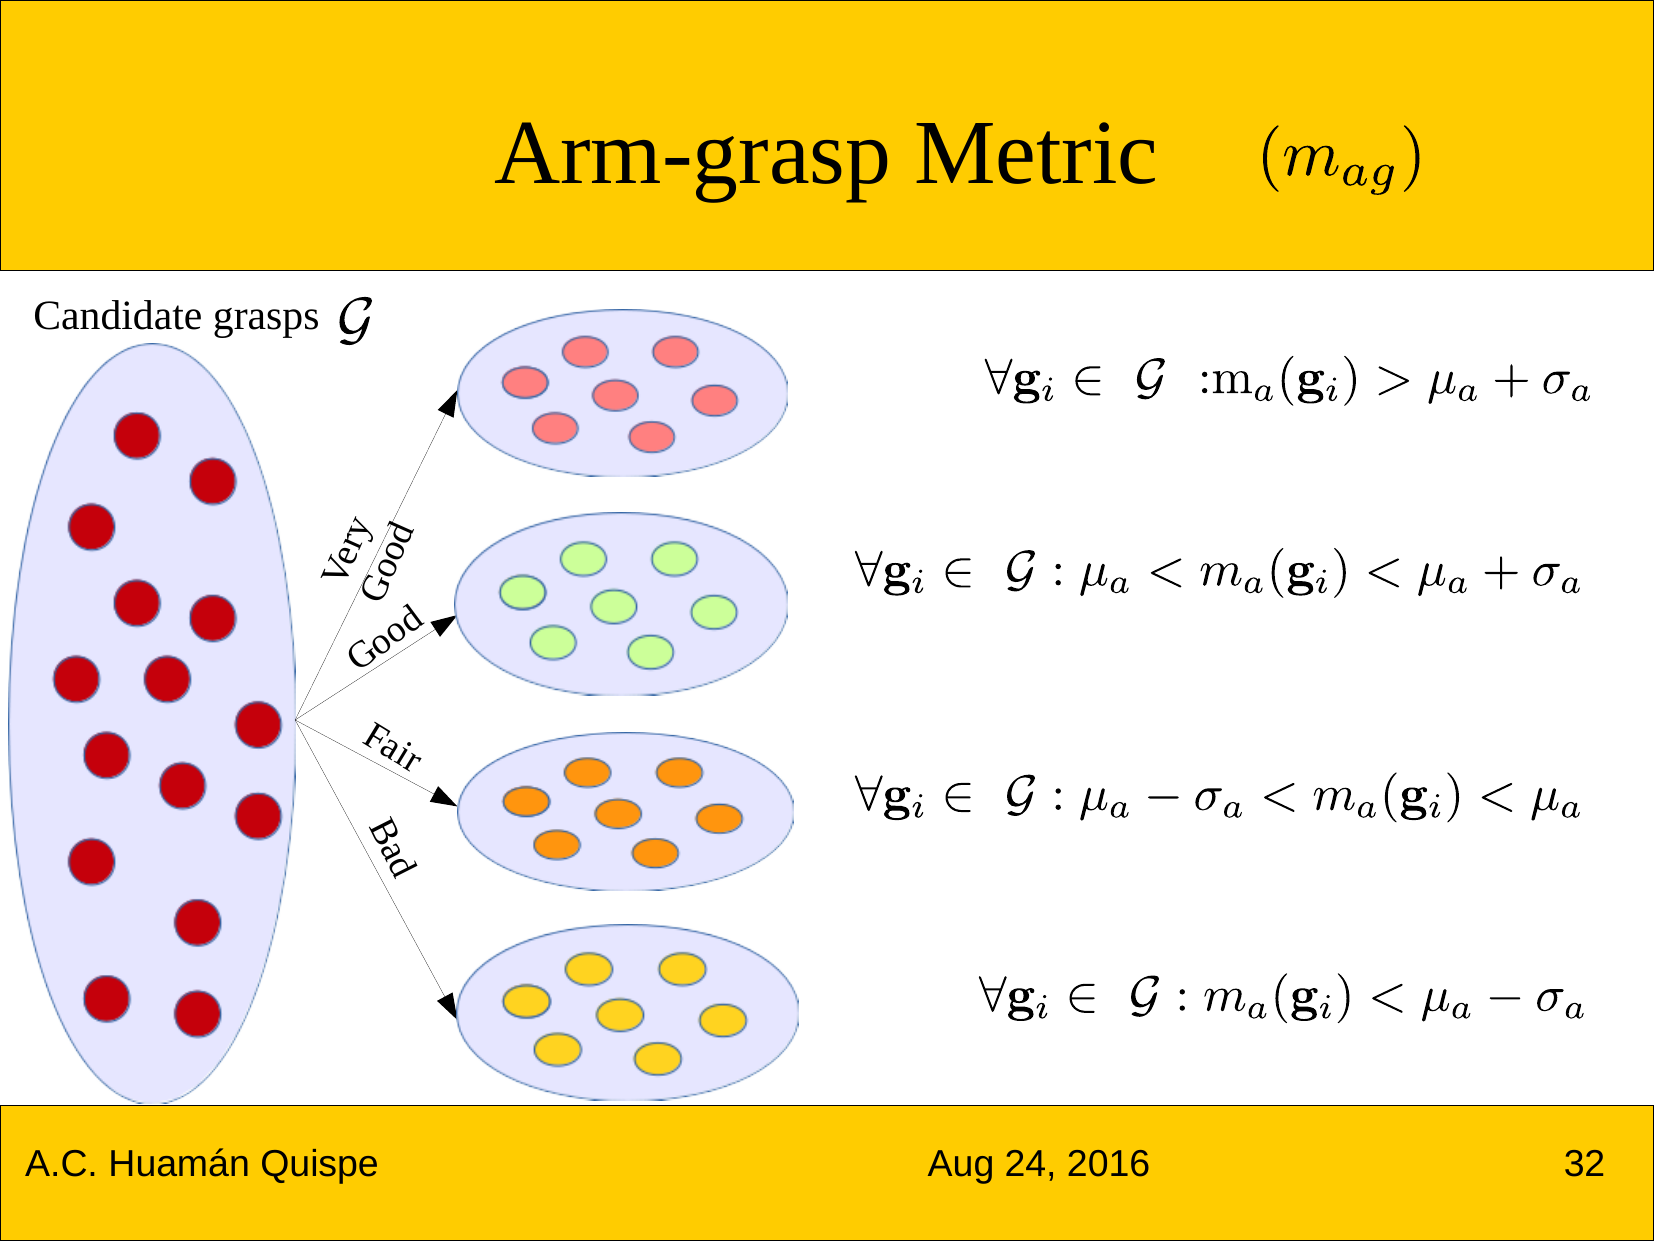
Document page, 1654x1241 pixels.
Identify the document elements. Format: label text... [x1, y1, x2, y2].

text_box Candidate grasps [18, 285, 346, 347]
picture [456, 924, 799, 1101]
text_box Fair [340, 699, 447, 795]
text_box [854, 547, 1582, 598]
text_box [984, 355, 1592, 406]
picture [8, 343, 296, 1104]
title Arm-grasp Metric [82, 49, 1571, 257]
picture [457, 309, 788, 477]
text_box Bad [347, 794, 463, 949]
text_box Good [322, 581, 447, 695]
picture [457, 732, 794, 891]
text_box [854, 772, 1582, 823]
text_box [1256, 125, 1426, 195]
text_box [336, 296, 376, 346]
picture [454, 512, 788, 696]
text_box [978, 973, 1586, 1024]
text_box Very Good [299, 408, 430, 608]
